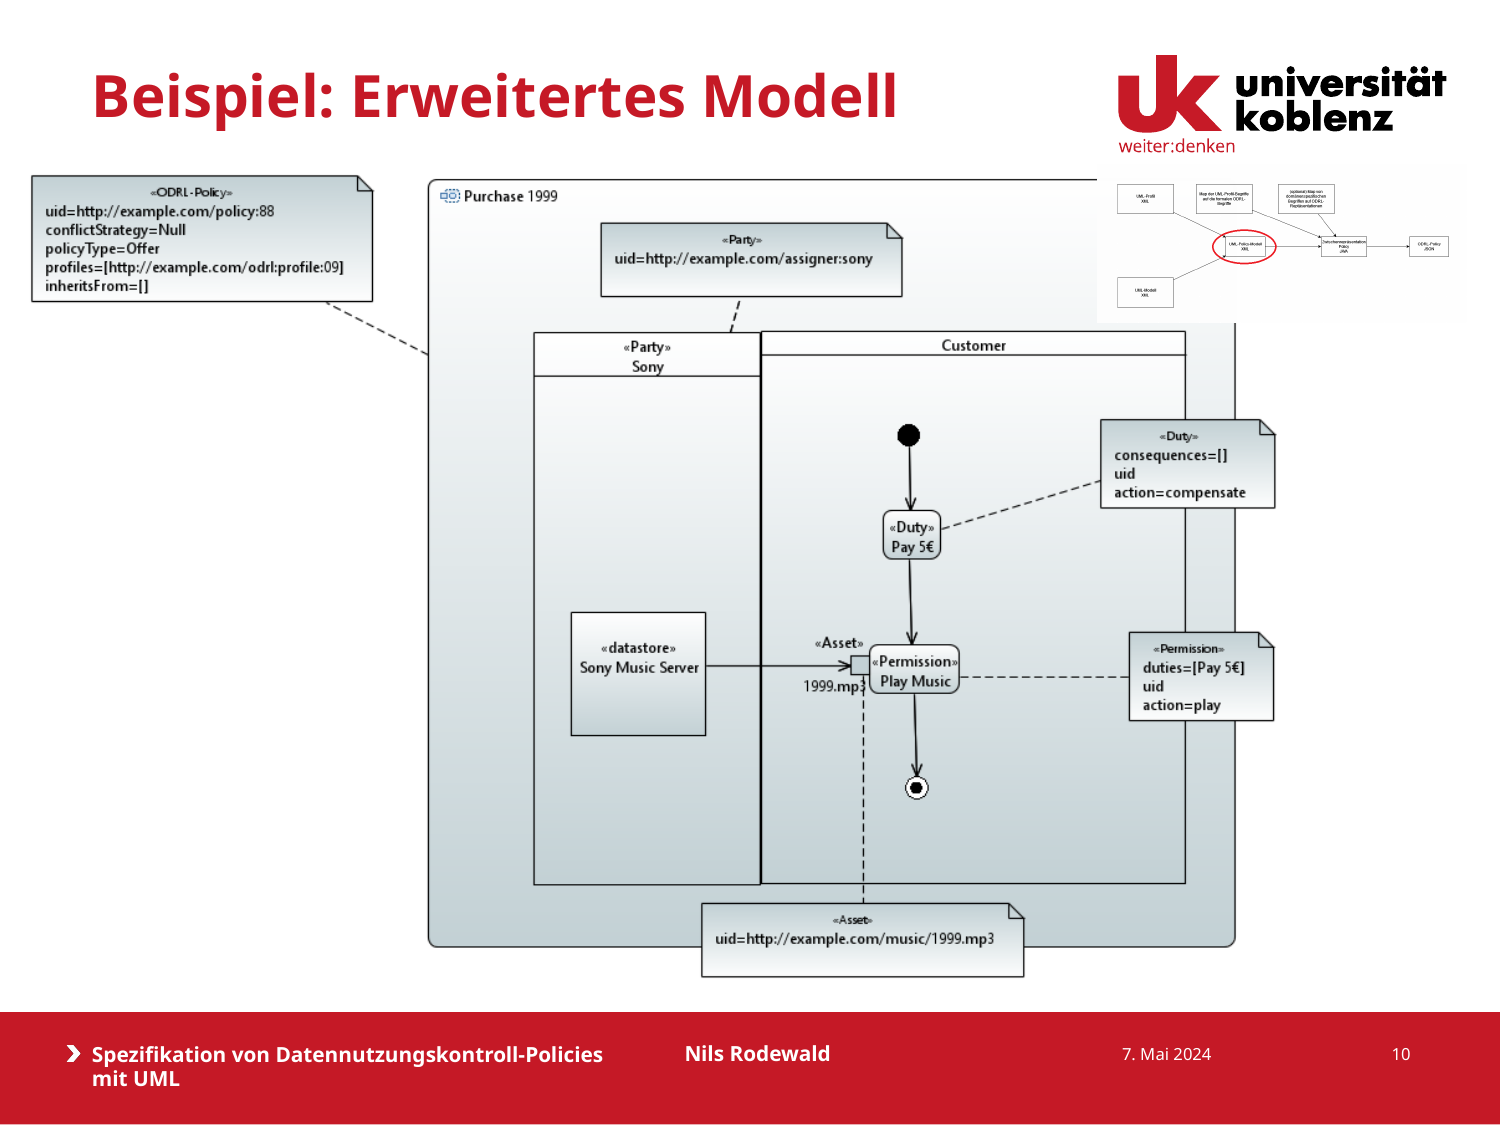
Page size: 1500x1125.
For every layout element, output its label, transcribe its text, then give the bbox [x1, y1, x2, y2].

picture [19, 163, 1467, 990]
title Beispiel: Erweitertes Modell [77, 59, 1371, 142]
